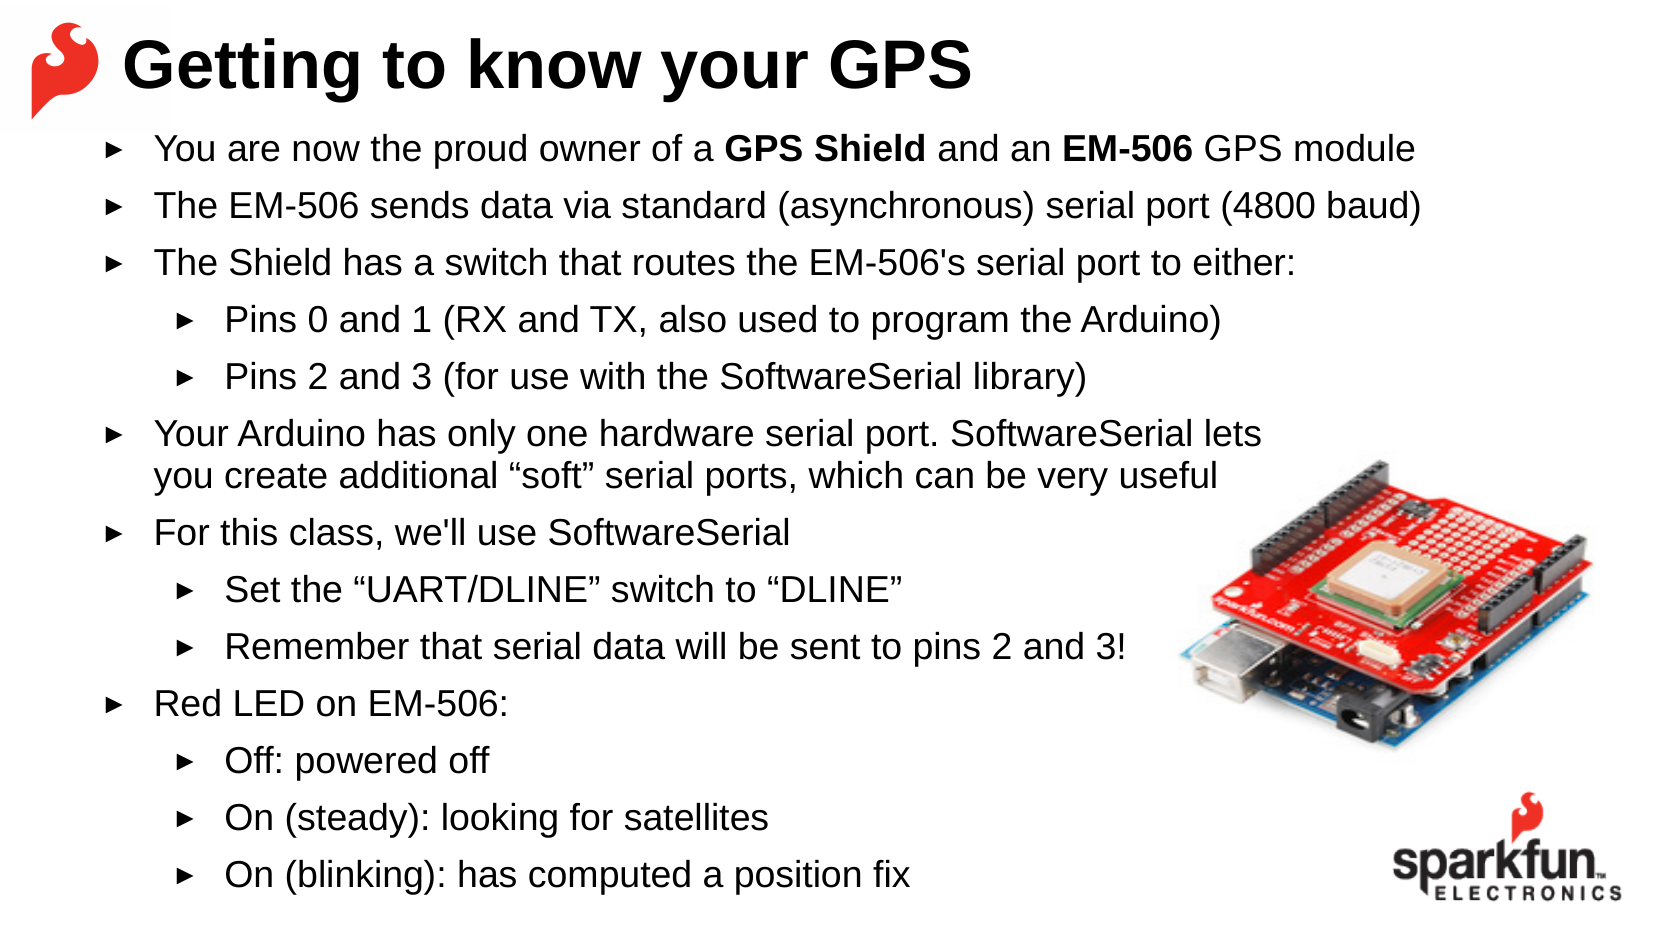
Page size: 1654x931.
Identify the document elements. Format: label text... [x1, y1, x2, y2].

picture [0, 5, 171, 133]
title Getting to know your GPS [122, 26, 1546, 104]
picture [1363, 436, 1651, 926]
list You are now the proud owner of a GPS Shield and an EM-506 GPS module The EM-506 sends data via standard (asynchronous) serial port (4800 baud) The Shield has a switch that routes the EM-506's serial port to either: Pins 0 and 1 (RX and TX, also used to program the Arduino) Pins 2 and 3 (for use with the SoftwareSerial library) Your Arduino has only one hardware serial port. SoftwareSerial lets you create additional “soft” serial ports, which can be very useful For this class, we'll use SoftwareSerial Set the “UART/DLINE” switch to “DLINE” Remember that serial data will be sent to pins 2 and 3! Red LED on EM-506: Off: powered off On (steady): looking for satellites On (blinking): has computed a position fix [82, 127, 1571, 900]
